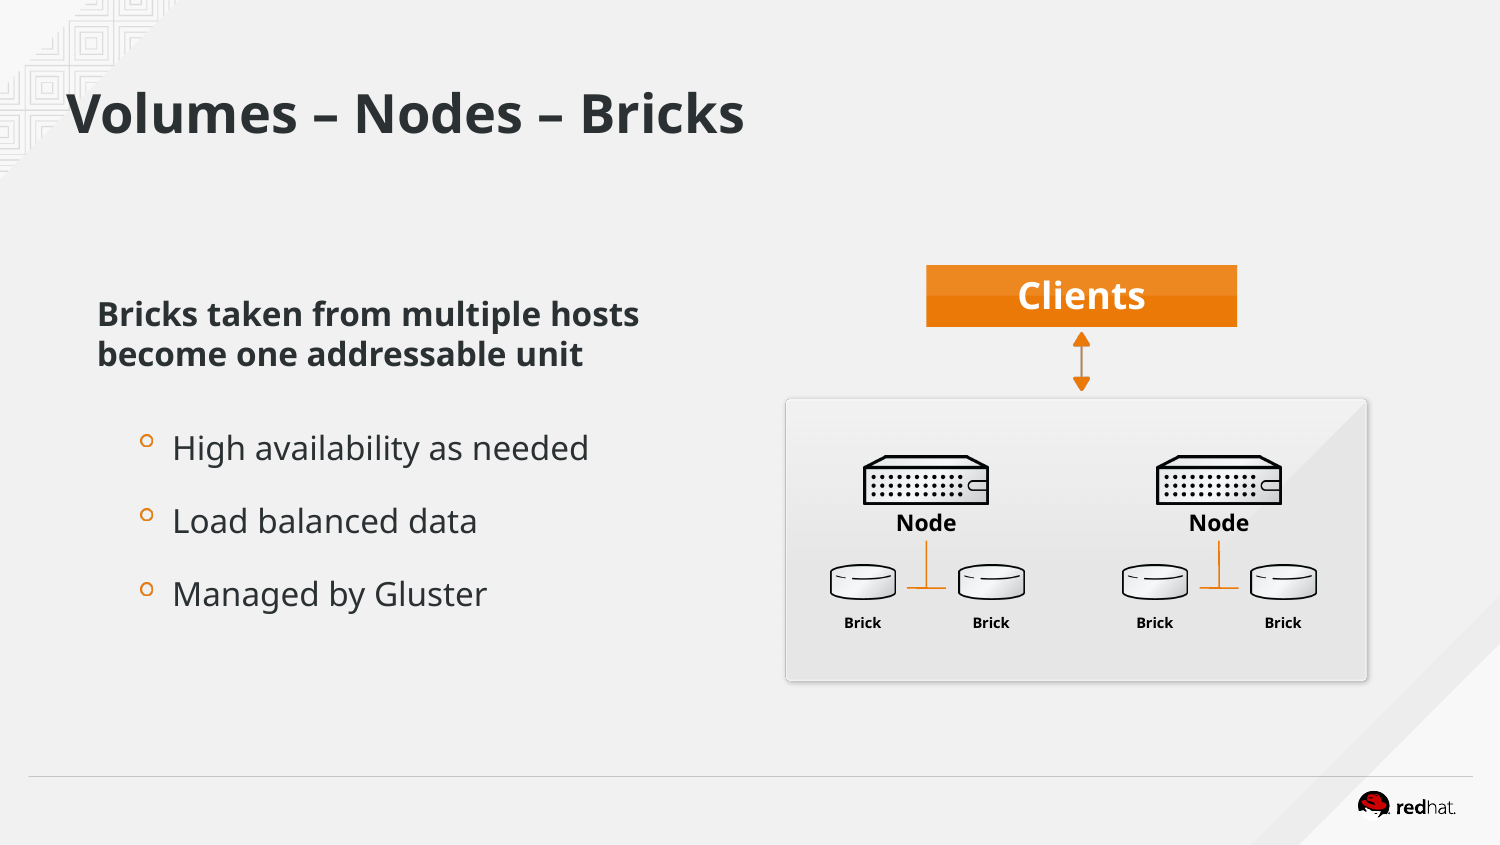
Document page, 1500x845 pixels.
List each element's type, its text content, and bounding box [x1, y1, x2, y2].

list Bricks taken from multiple hosts become one addressable unit [81, 278, 766, 414]
text_box Node [859, 507, 994, 537]
text_box Node [1151, 507, 1287, 537]
text_box Brick [1112, 605, 1198, 641]
text_box Brick [820, 605, 906, 641]
text_box Brick [1240, 605, 1326, 641]
list High availability as needed Load balanced data Managed by Gluster [157, 406, 748, 624]
picture [0, 0, 1500, 845]
text_box Clients [926, 263, 1238, 325]
text_box Brick [948, 605, 1034, 641]
title Volumes – Nodes – Bricks [51, 64, 1449, 159]
